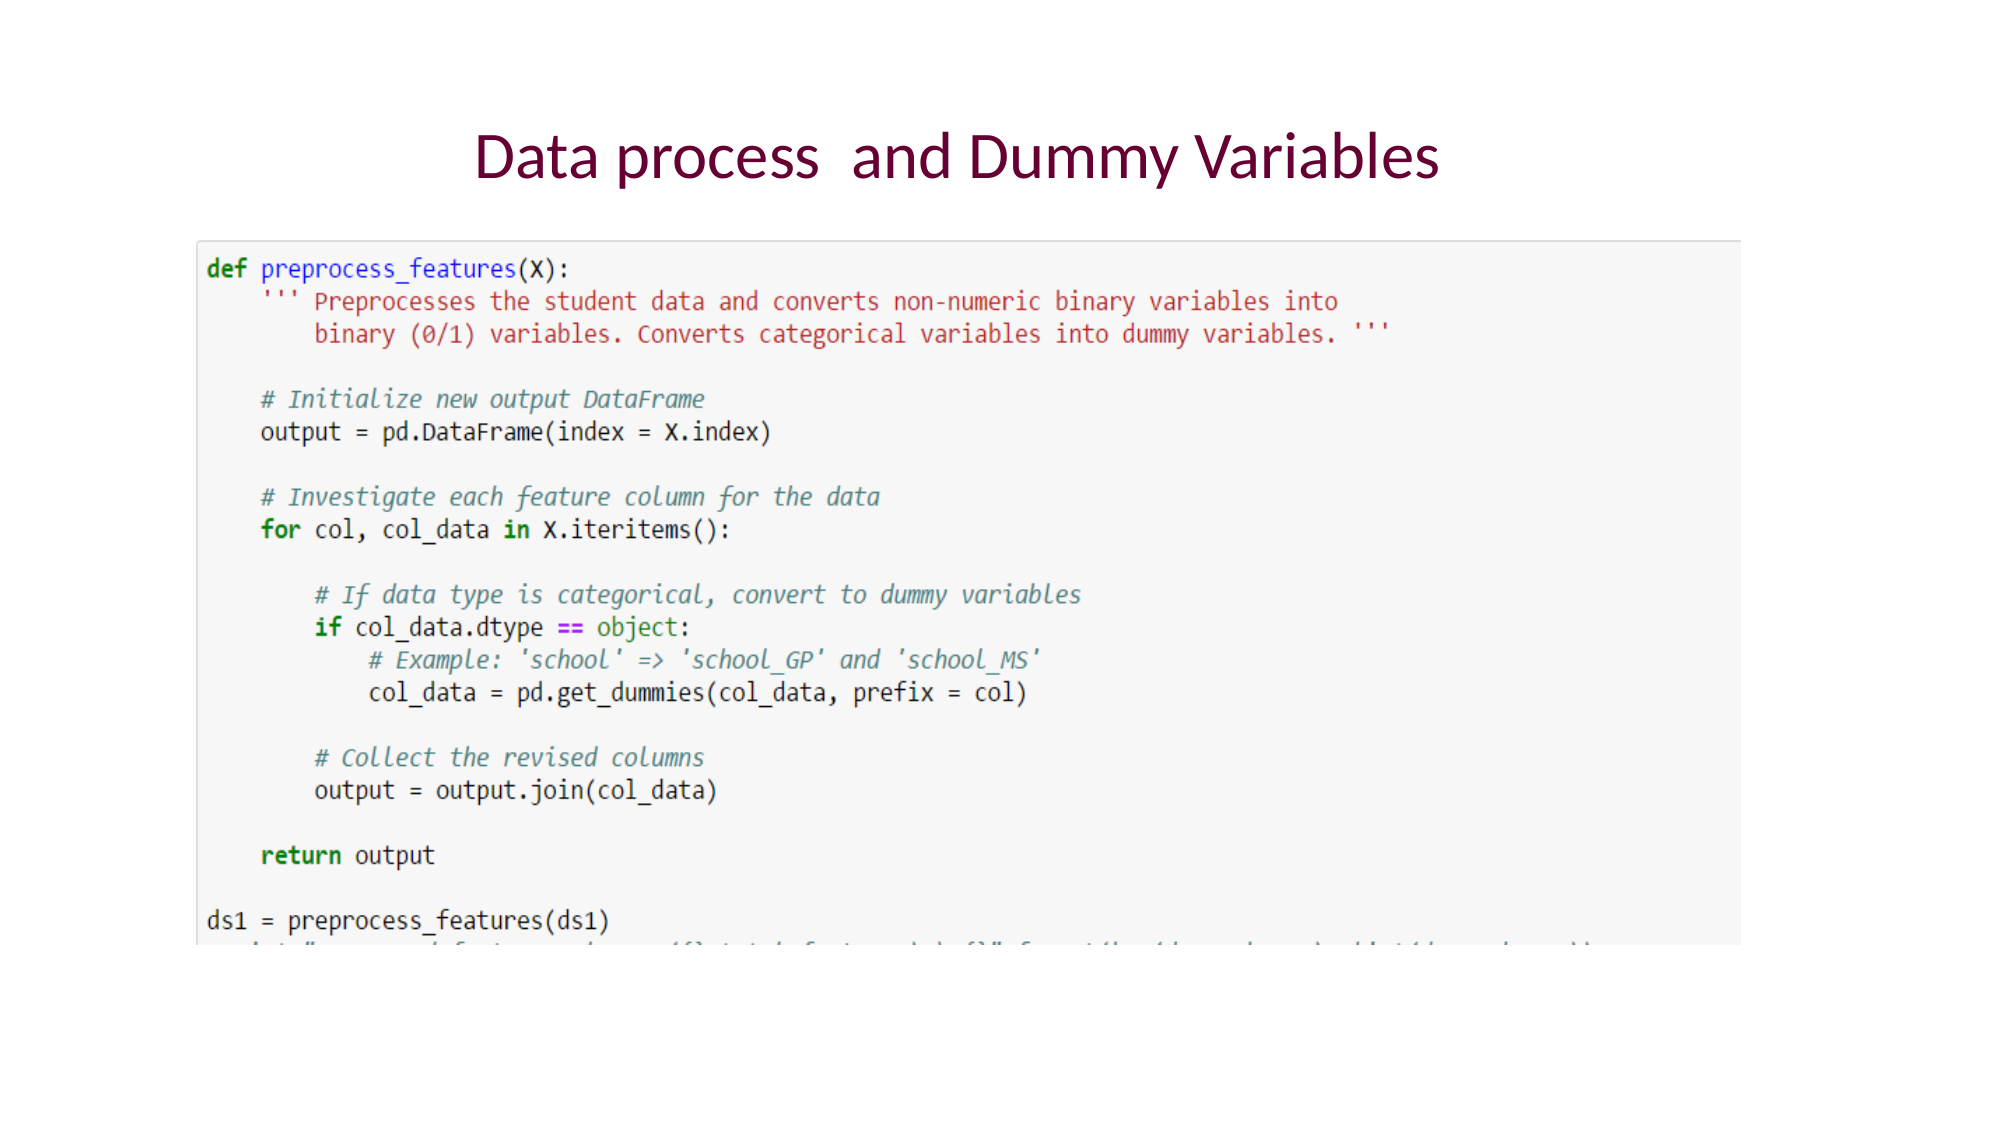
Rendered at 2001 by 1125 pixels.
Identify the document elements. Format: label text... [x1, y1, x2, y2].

text_box Data process and Dummy Variables [459, 104, 1545, 200]
picture [195, 239, 1741, 946]
